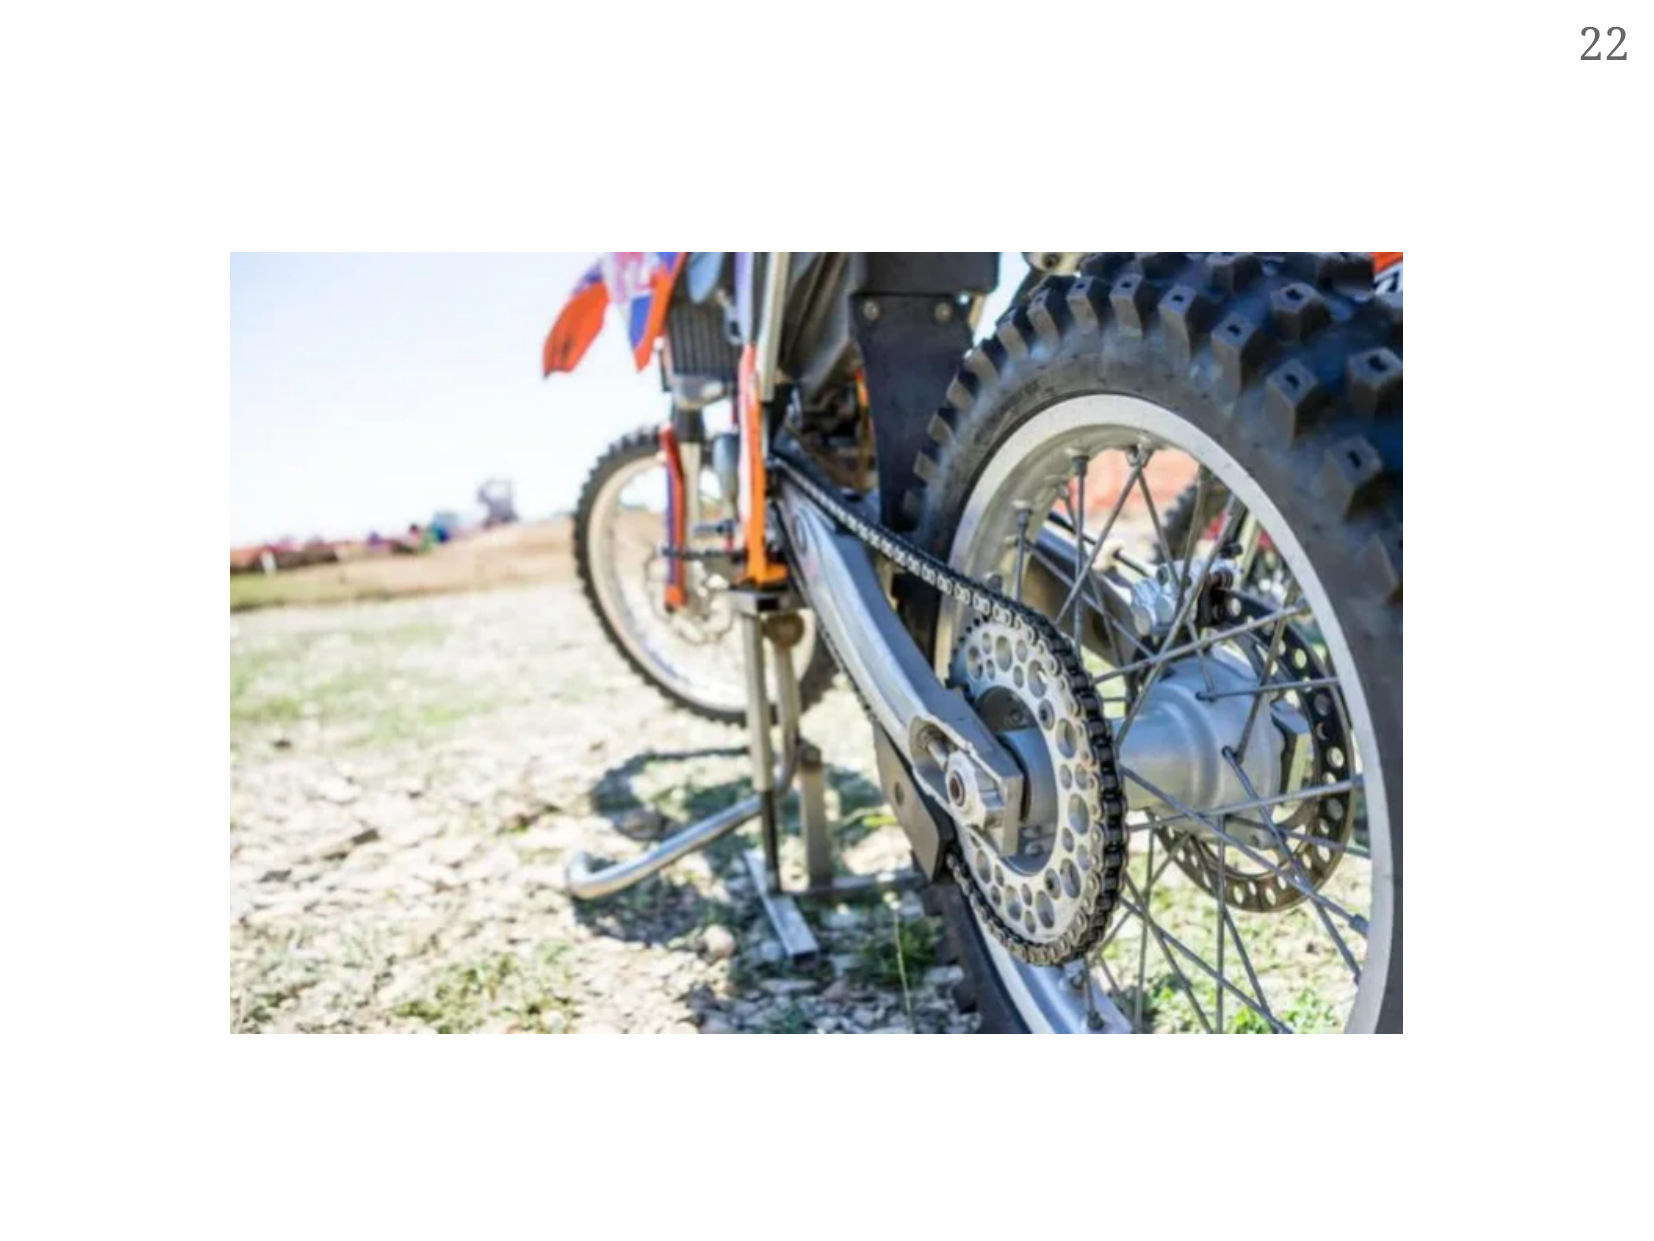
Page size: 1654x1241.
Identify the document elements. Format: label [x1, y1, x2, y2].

picture [230, 252, 1403, 1034]
